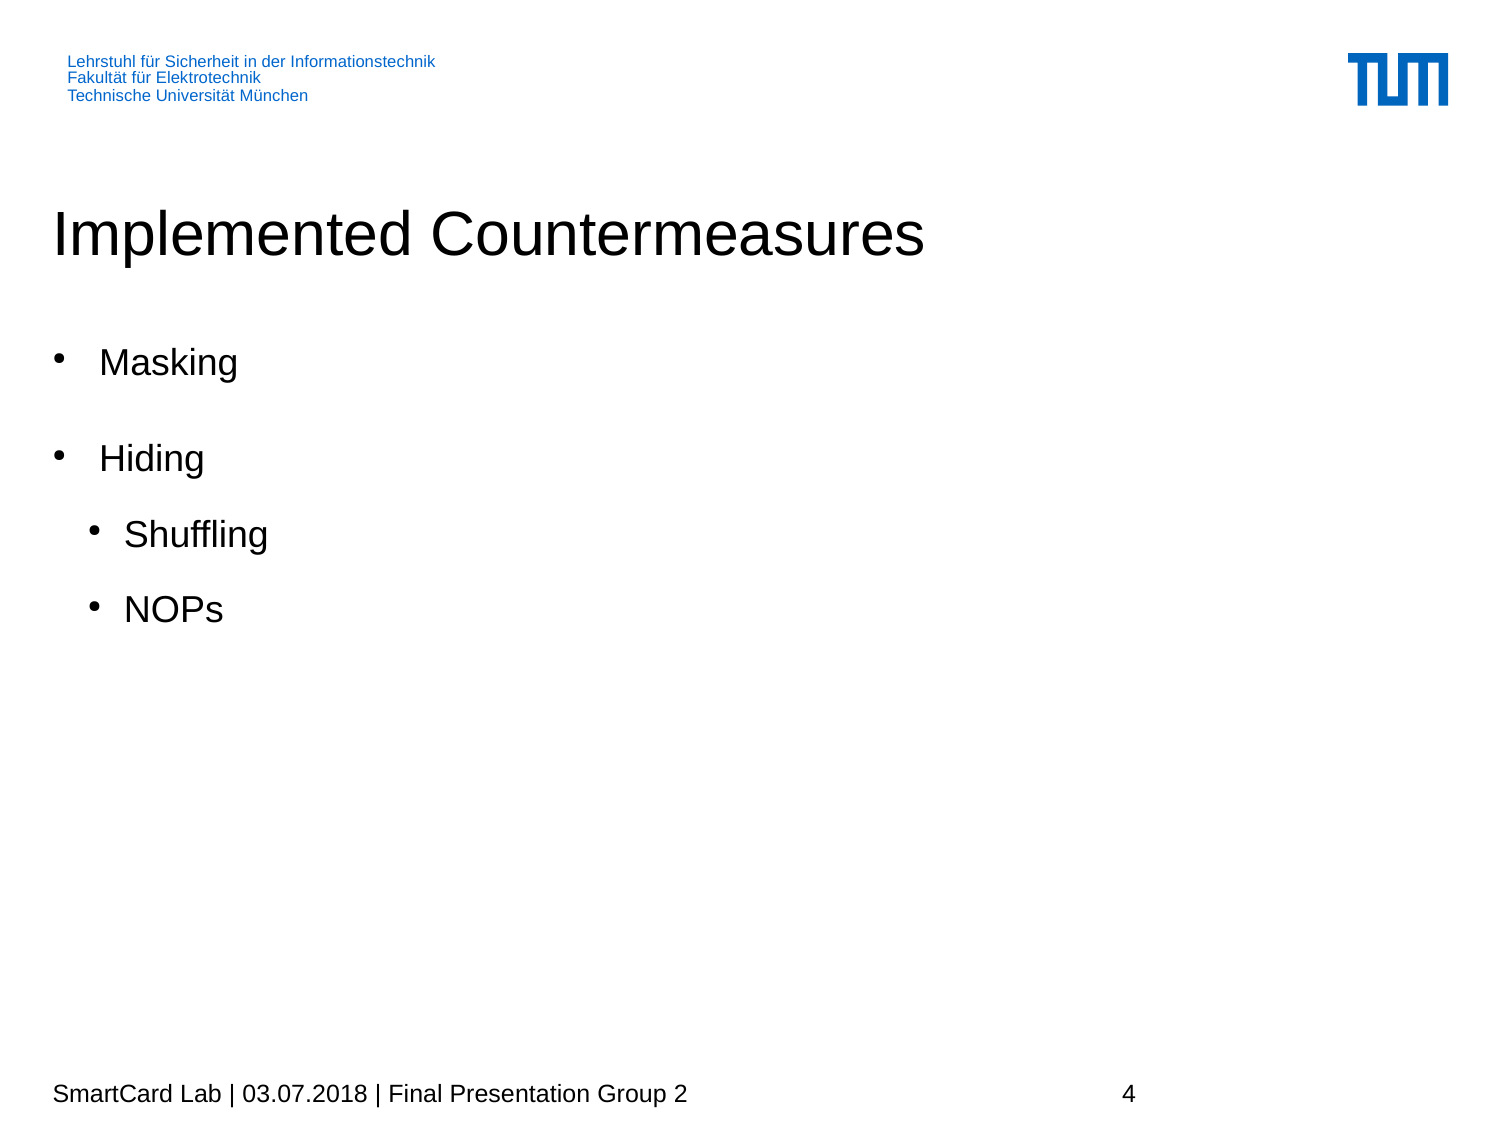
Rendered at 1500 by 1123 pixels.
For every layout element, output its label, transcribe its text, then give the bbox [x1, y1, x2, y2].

text_box <number> [1122, 1062, 1459, 1123]
title Implemented Countermeasures [52, 192, 1453, 268]
list Masking Hiding Shuffling NOPs [52, 330, 1453, 916]
text_box SmartCard Lab | 03.07.2018 | Final Presentation Group 2 [52, 1062, 1116, 1123]
